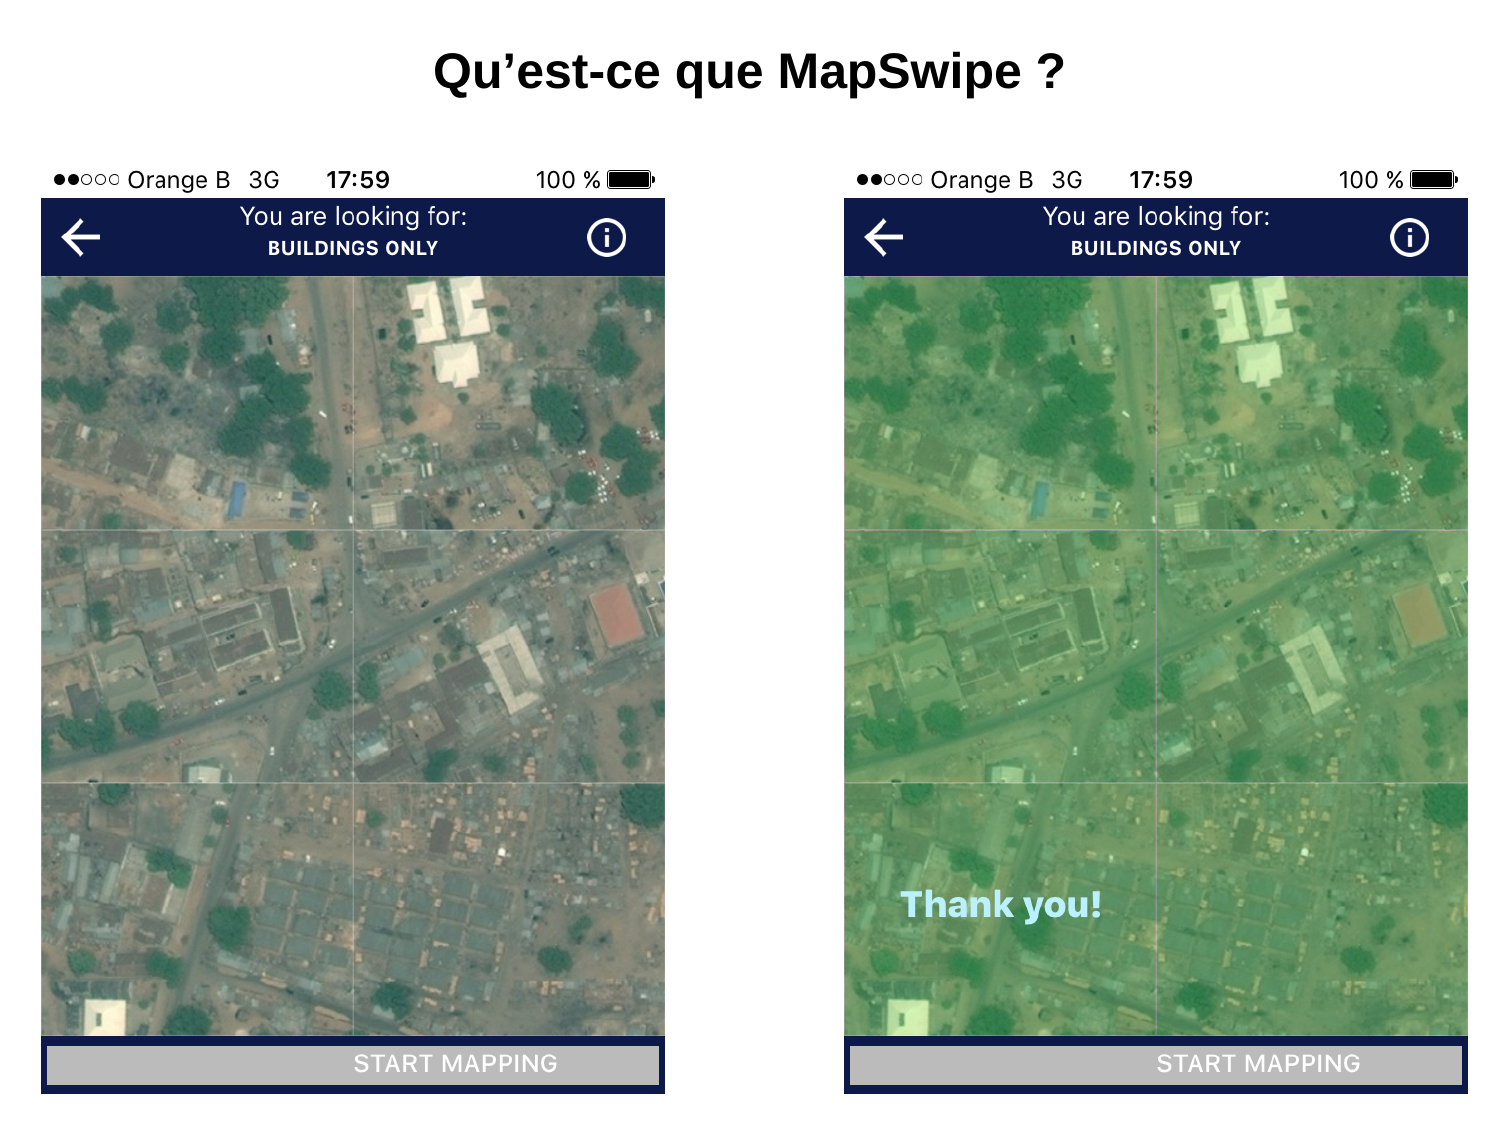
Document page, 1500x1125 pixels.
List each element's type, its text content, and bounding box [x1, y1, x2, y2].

text_box Qu’est-ce que MapSwipe ? [47, 31, 1453, 107]
picture [844, 159, 1468, 1094]
picture [41, 159, 665, 1094]
